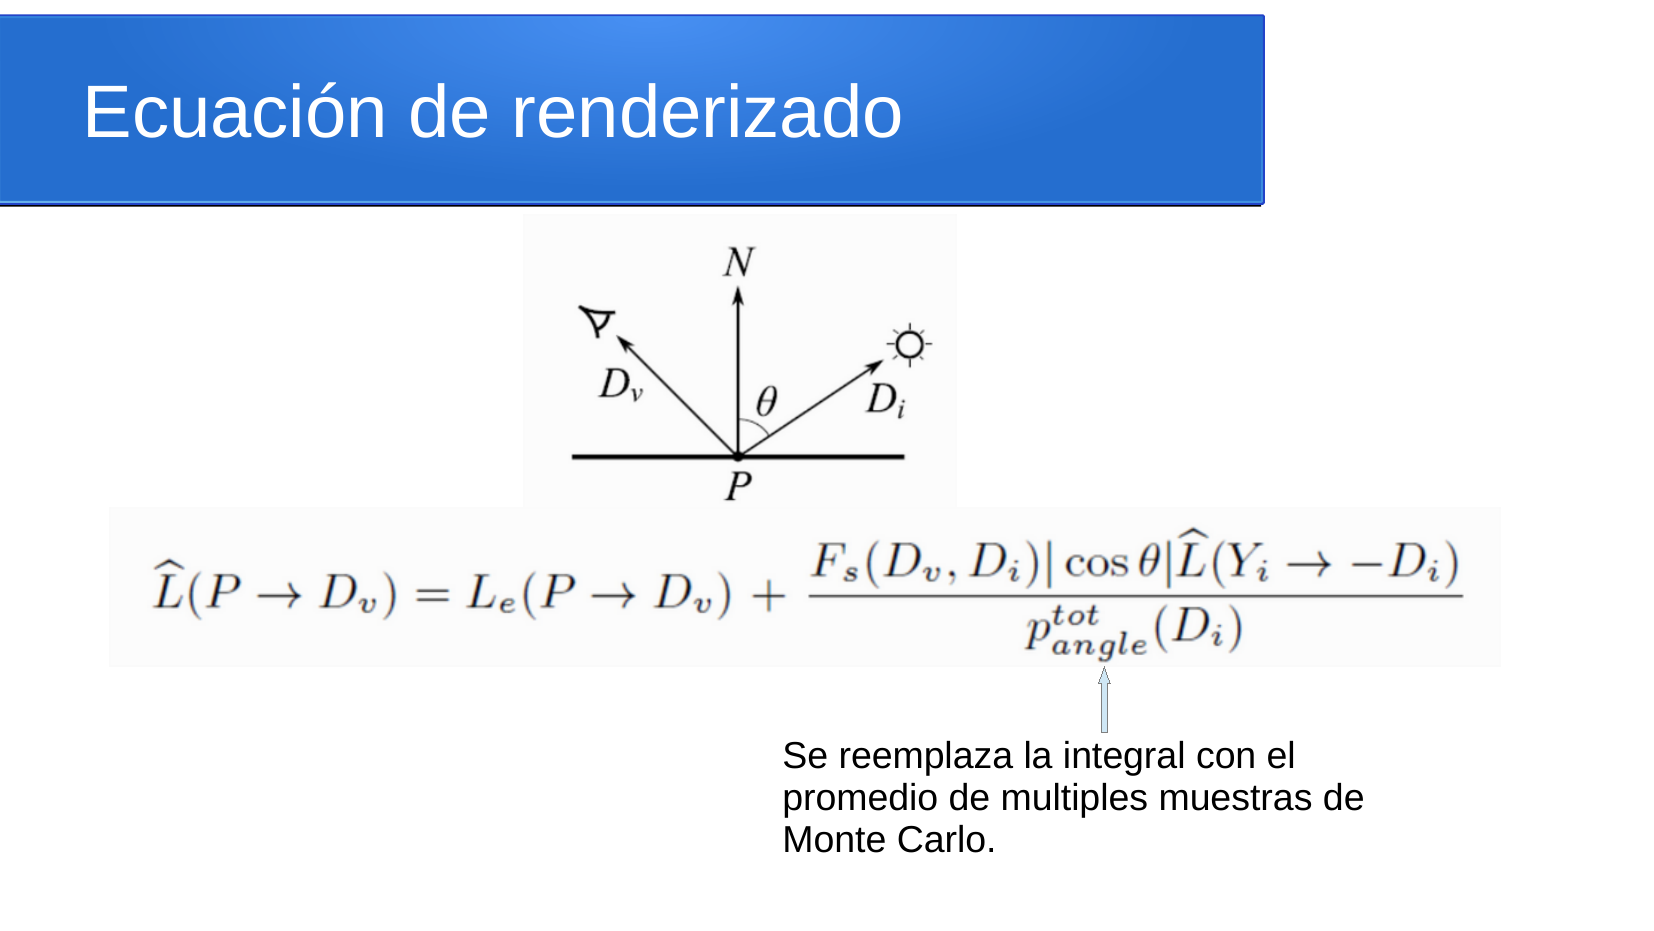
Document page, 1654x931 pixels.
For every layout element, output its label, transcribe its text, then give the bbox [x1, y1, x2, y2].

picture [109, 214, 1501, 667]
title Ecuación de renderizado [82, 35, 1235, 189]
text_box [1098, 666, 1111, 733]
text_box Se reemplaza la integral con el promedio de multiples muestras de Monte Carlo. [767, 726, 1477, 910]
